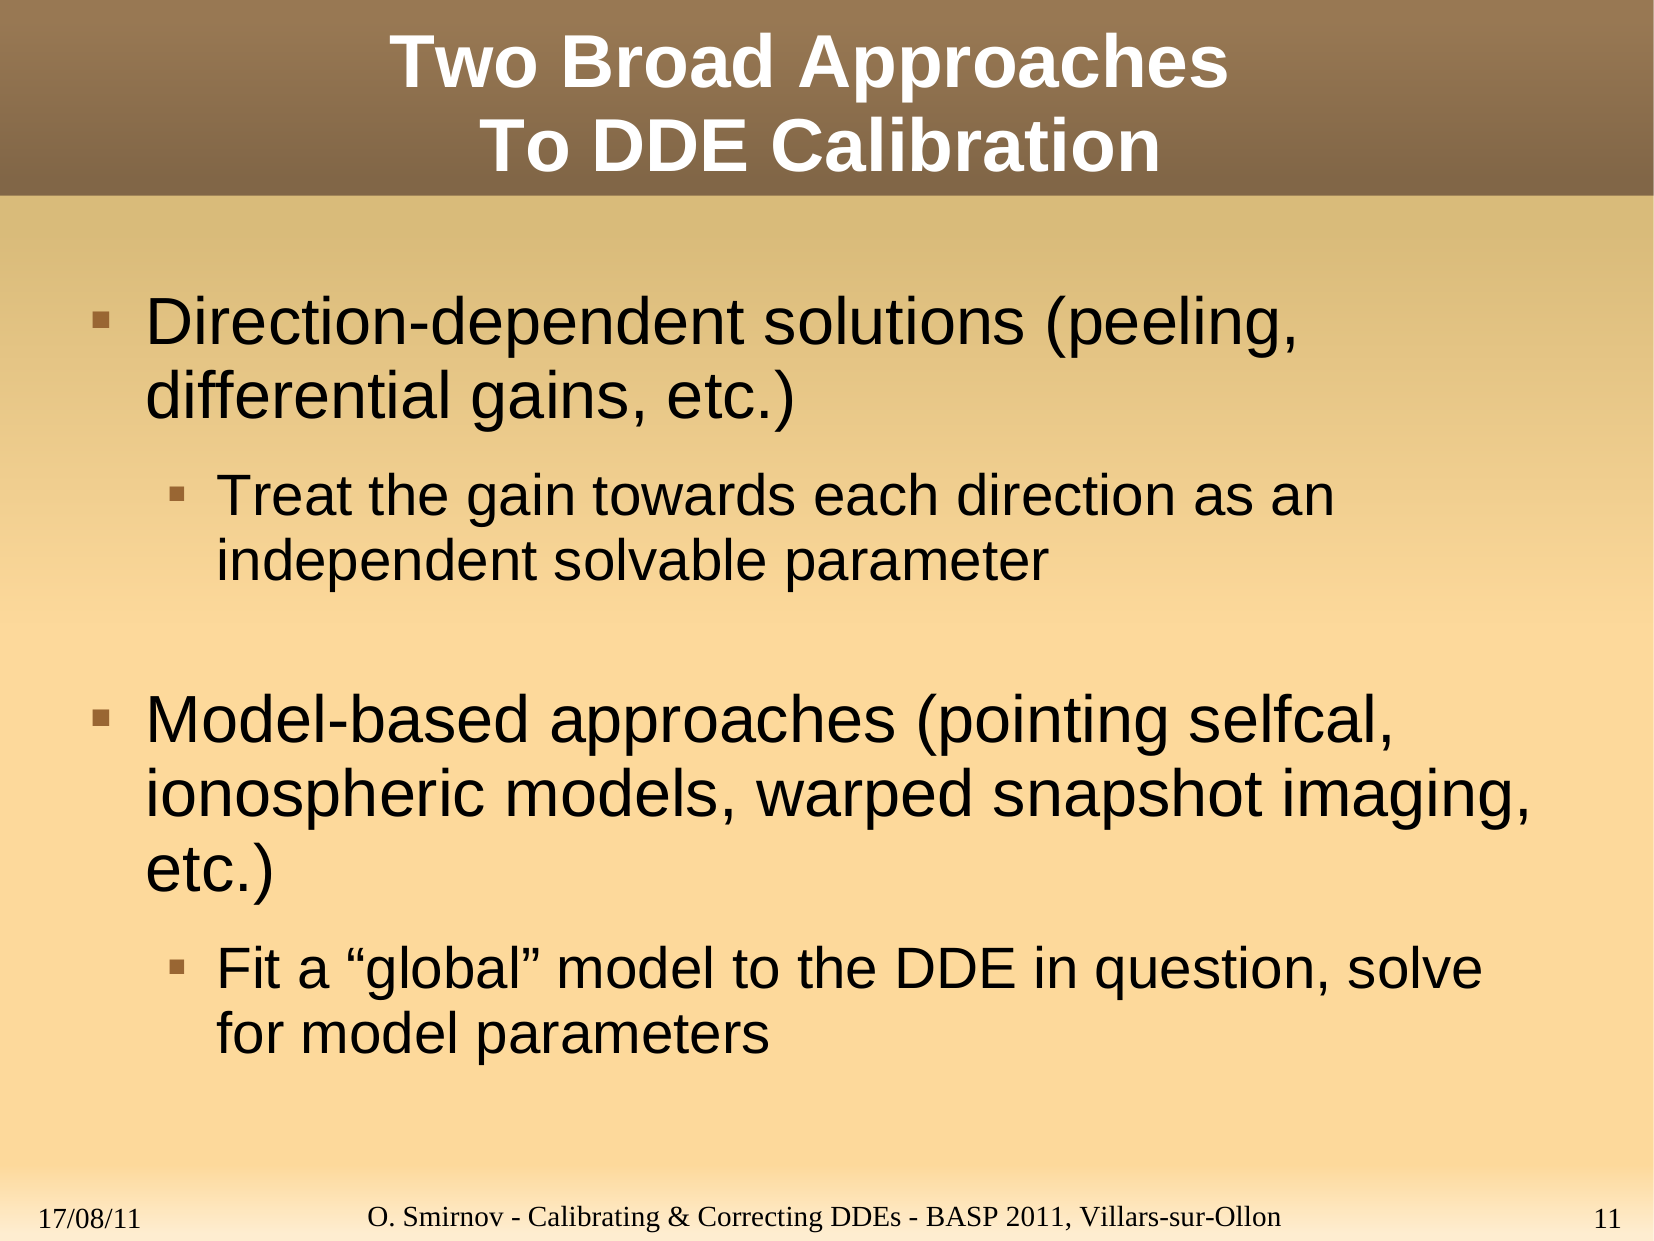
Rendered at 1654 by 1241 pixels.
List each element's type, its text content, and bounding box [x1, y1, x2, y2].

picture [0, 0, 1654, 1241]
title Two Broad Approaches To DDE Calibration [76, 7, 1565, 200]
list Direction-dependent solutions (peeling, differential gains, etc.) Treat the gain towards each direction as an independent solvable parameter Model-based approaches (pointing selfcal, ionospheric models, warped snapshot imaging, etc.) Fit a “global” model to the DDE in question, solve for model parameters [75, 283, 1564, 1088]
